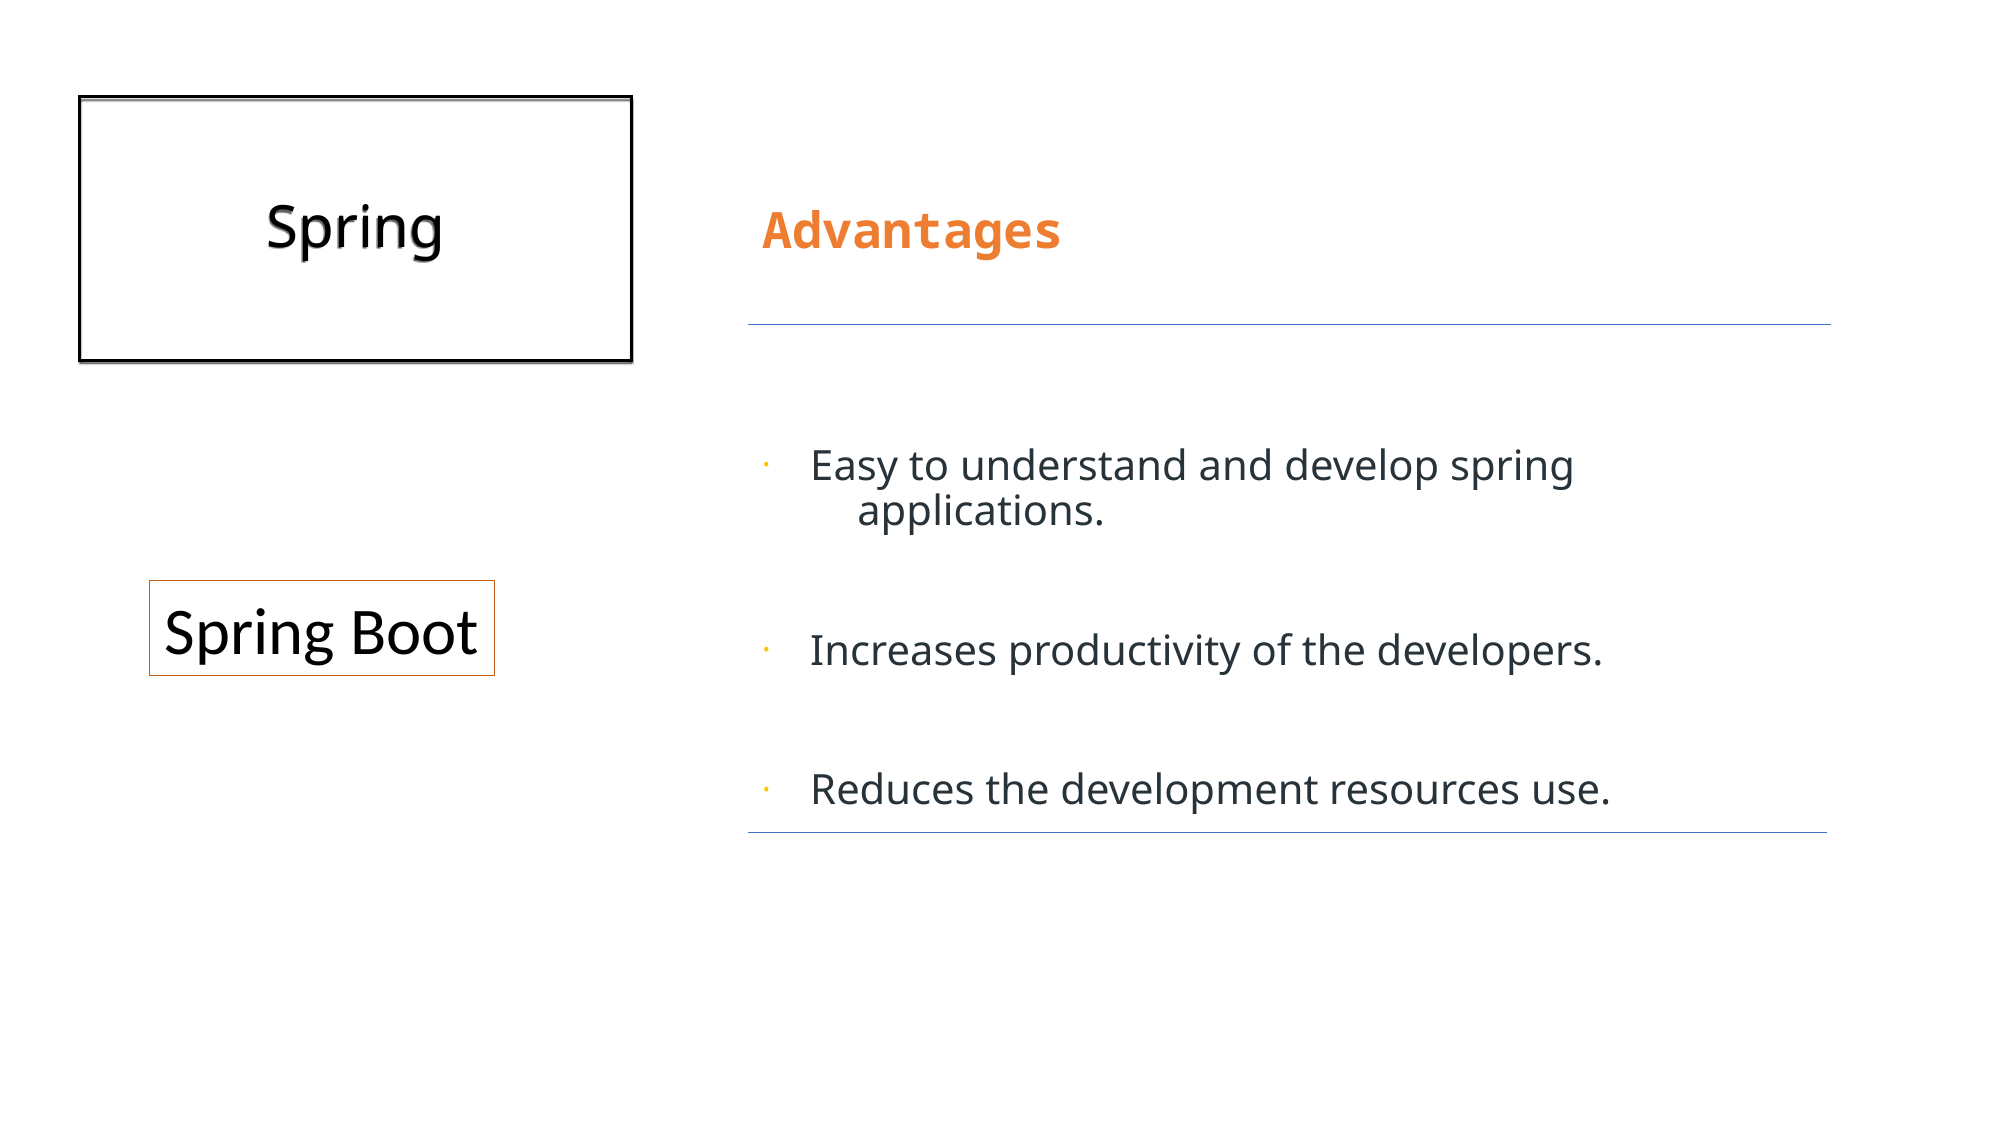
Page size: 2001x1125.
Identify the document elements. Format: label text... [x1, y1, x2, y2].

title Spring [79, 96, 632, 361]
text_box Easy to understand and develop spring applications. Increases productivity of the developers. Reduces the development resources use. [747, 361, 1827, 777]
text_box Advantages [747, 190, 1748, 267]
text_box Spring Boot [150, 581, 495, 676]
